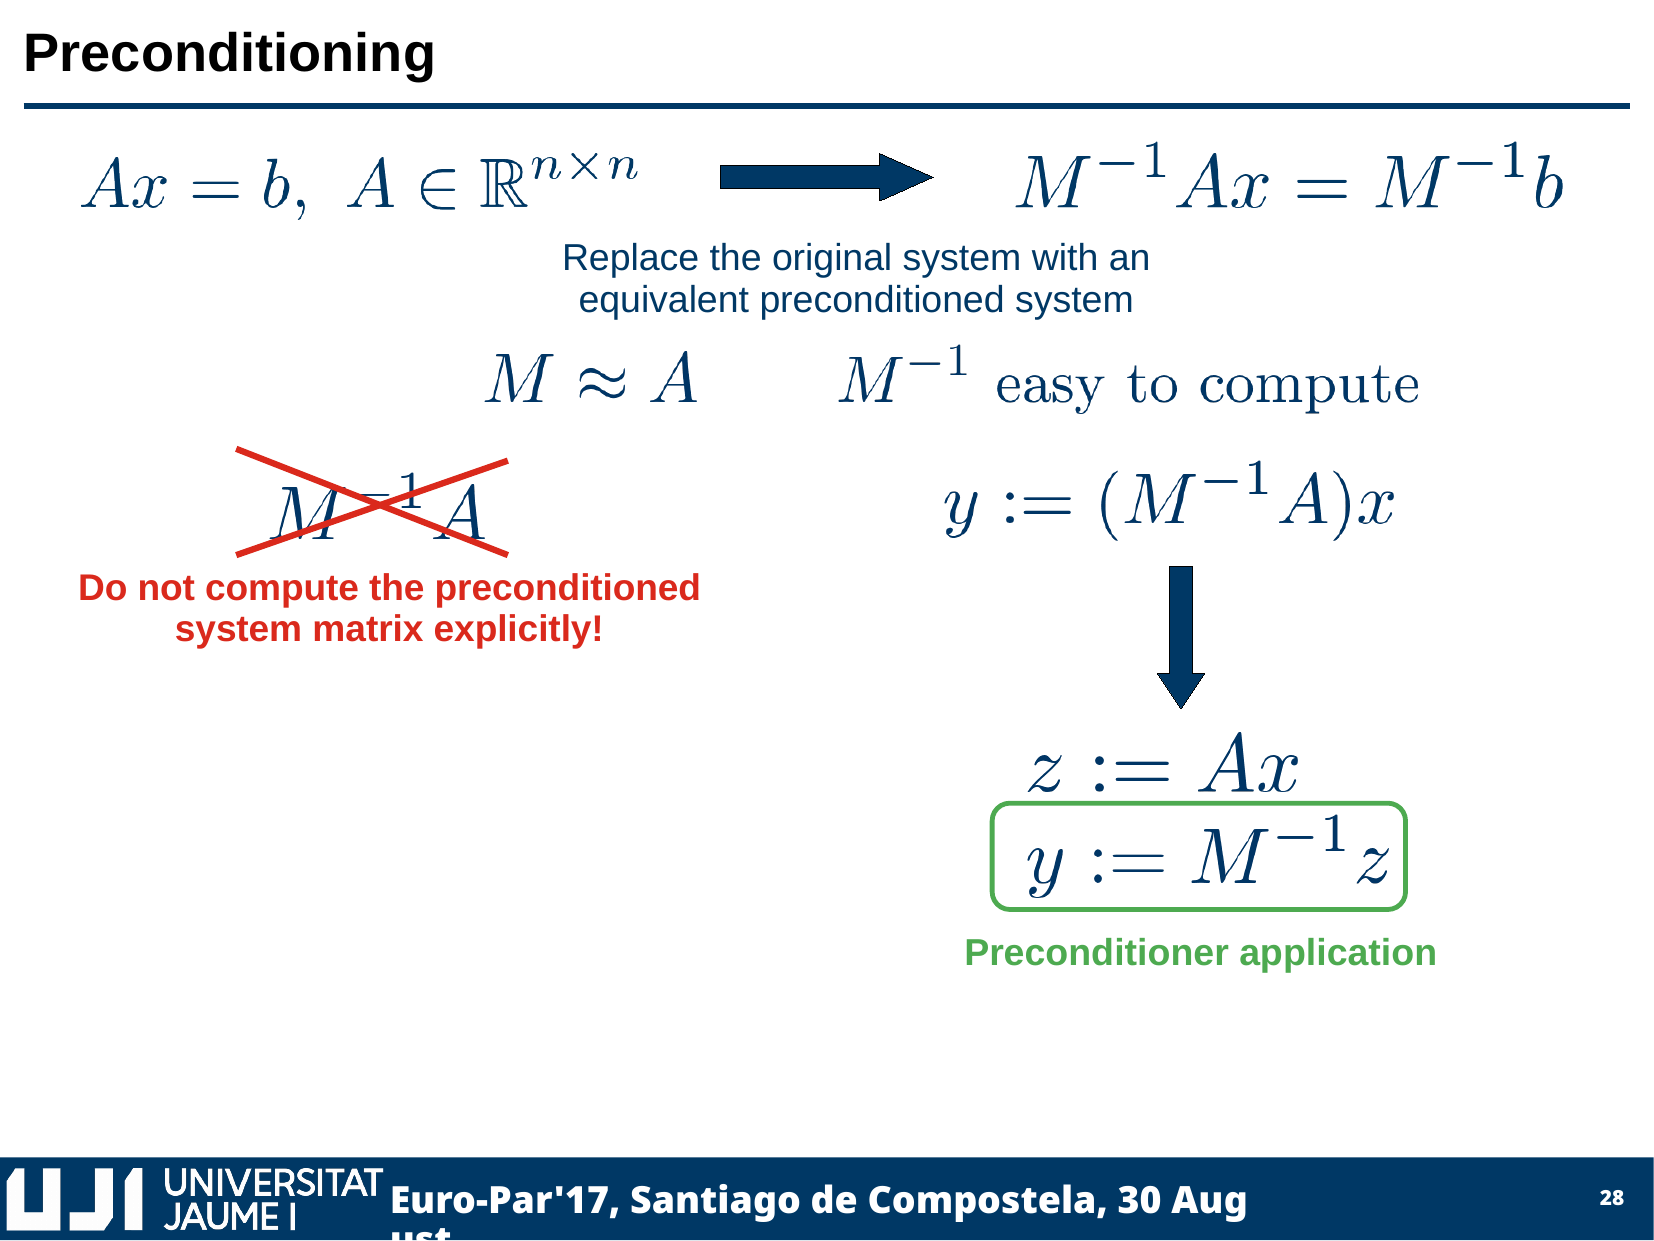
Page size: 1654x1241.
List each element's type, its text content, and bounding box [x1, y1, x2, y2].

picture [307, 472, 462, 501]
title Preconditioning [23, 0, 1630, 107]
picture [1027, 732, 1298, 792]
picture [1027, 814, 1389, 898]
text_box [1157, 566, 1205, 709]
text_box [720, 153, 934, 201]
picture [838, 344, 1418, 414]
picture [944, 460, 1394, 541]
text_box Preconditioner application [949, 923, 1453, 981]
picture [295, 509, 455, 539]
picture [269, 472, 368, 539]
picture [391, 473, 485, 539]
picture [0, 1158, 390, 1241]
picture [81, 153, 638, 220]
picture [1015, 141, 1563, 208]
text_box Do not compute the preconditioned system matrix explicitly! [0, 566, 733, 650]
picture [484, 351, 697, 402]
list Replace the original system with an equivalent preconditioned system [437, 236, 1205, 343]
